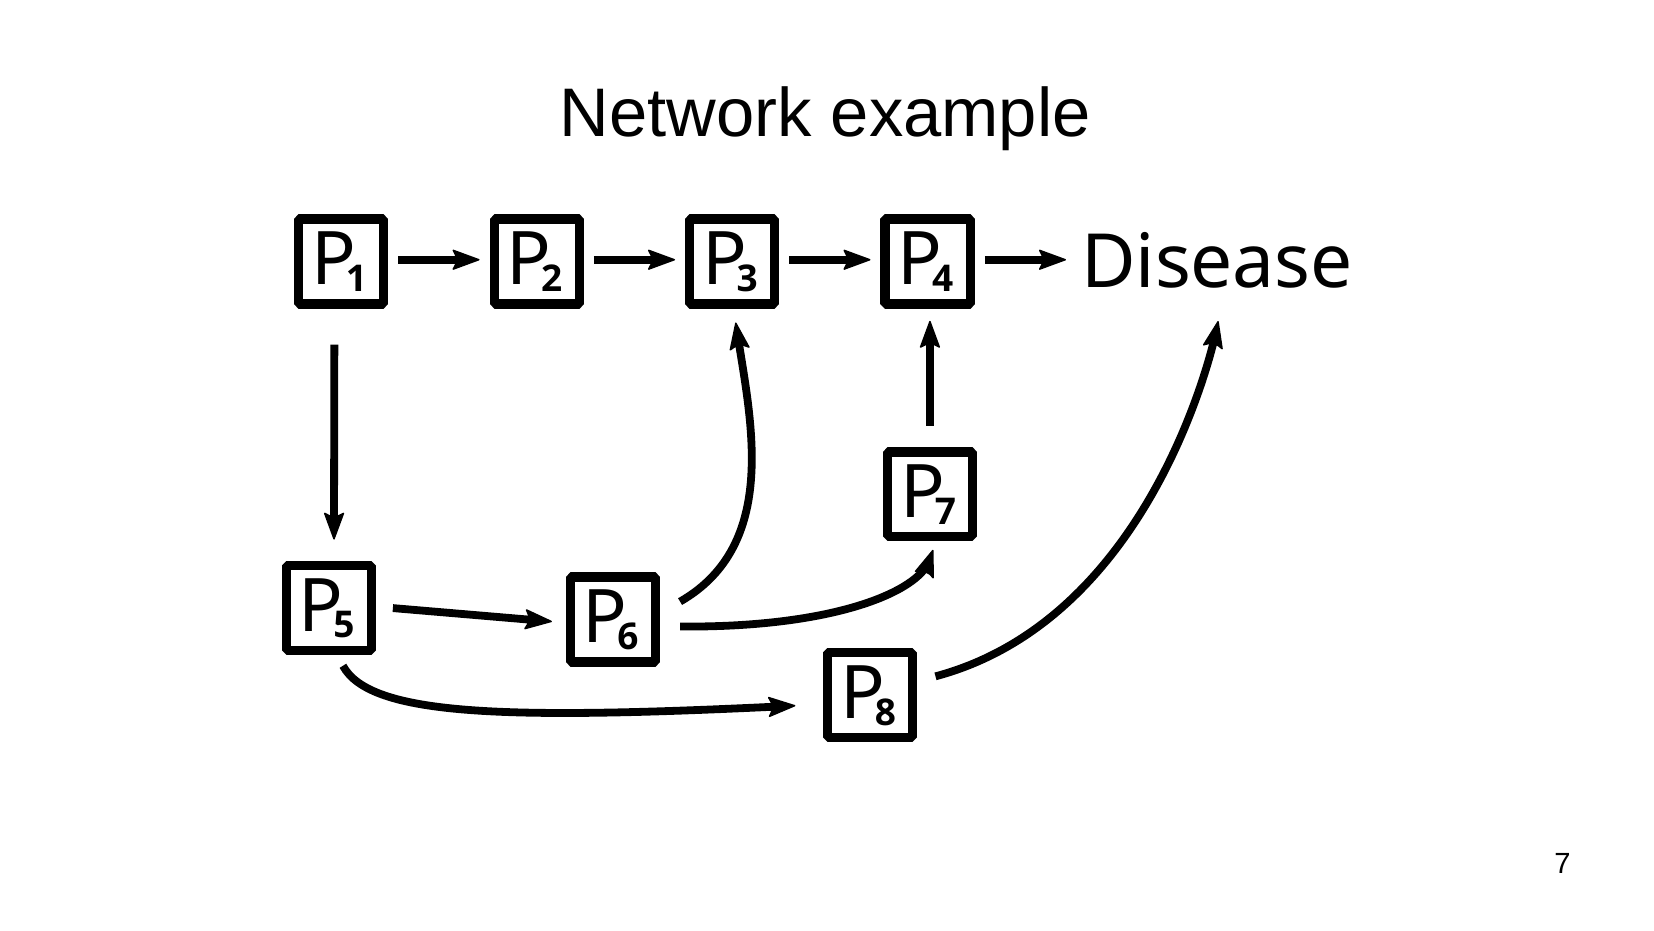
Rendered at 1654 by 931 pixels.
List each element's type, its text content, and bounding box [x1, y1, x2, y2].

title Network example [80, 35, 1571, 191]
picture [280, 184, 1373, 744]
